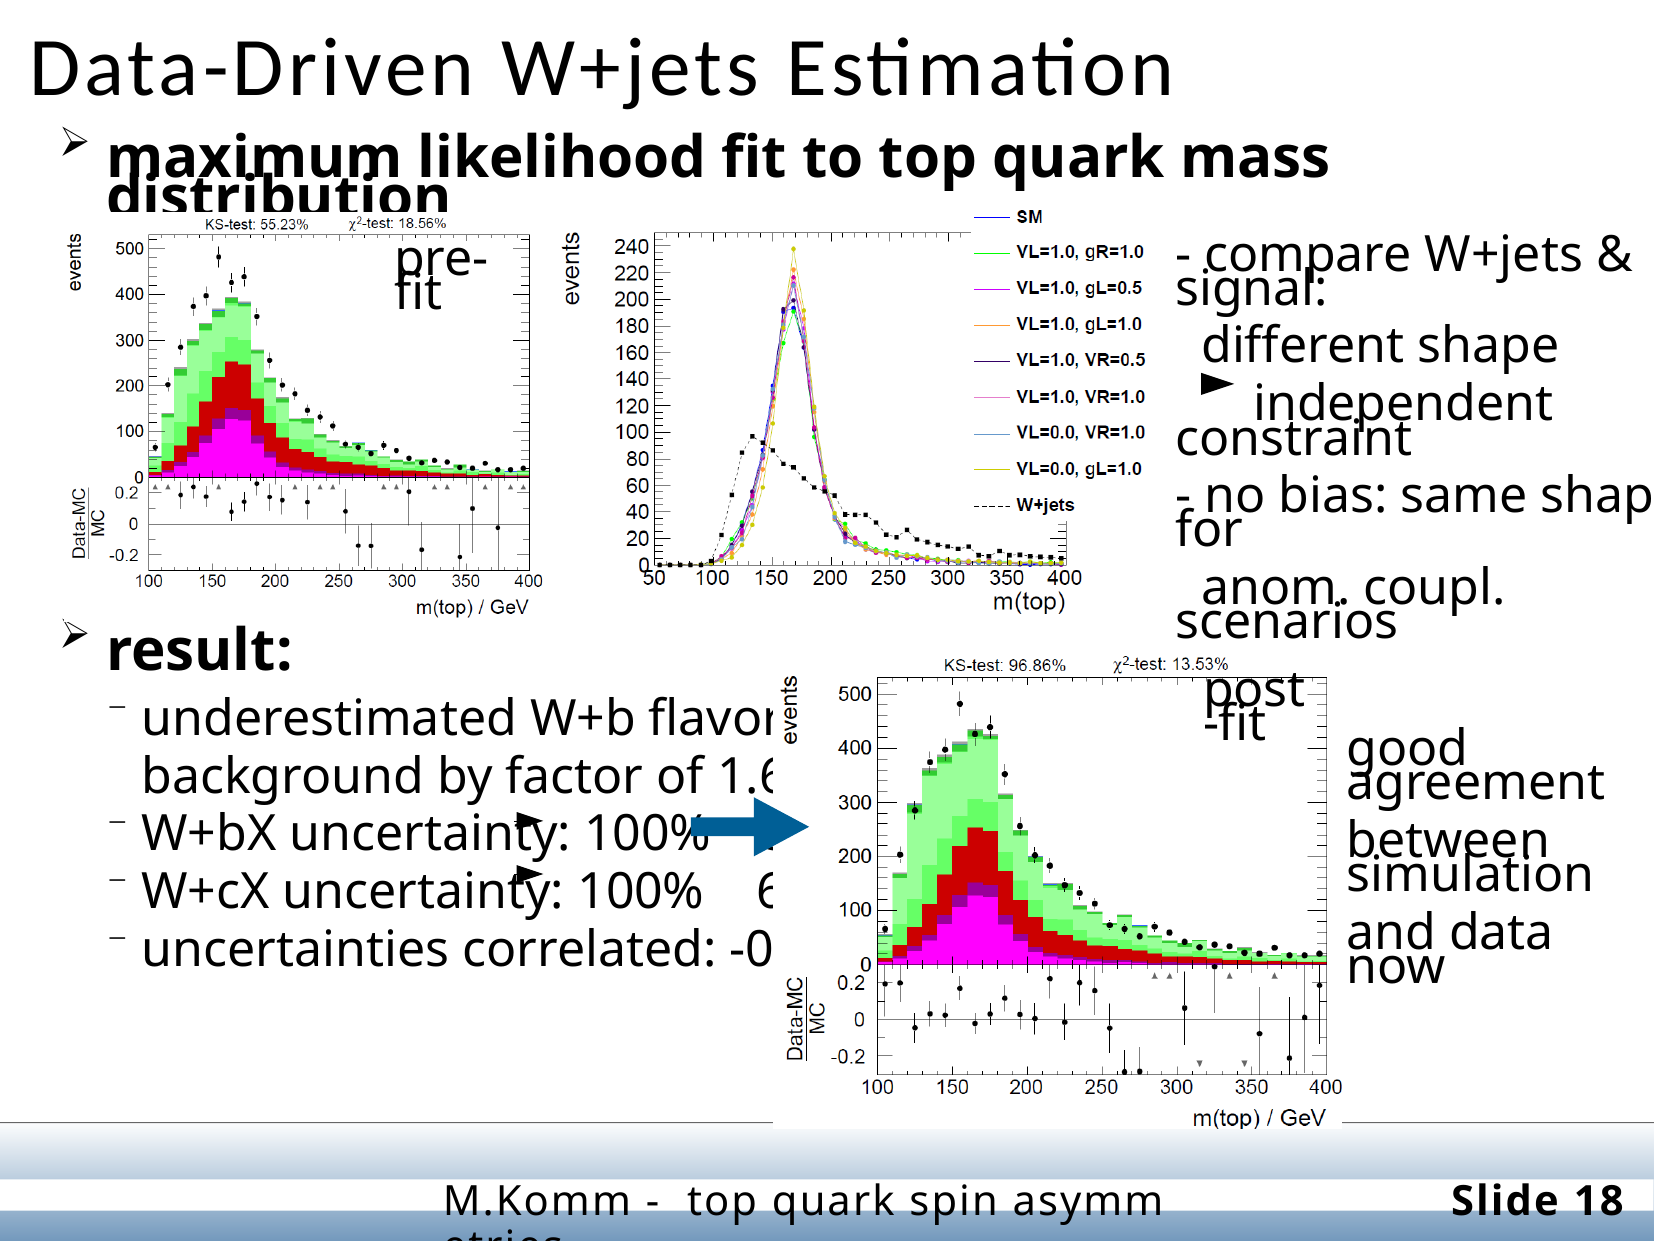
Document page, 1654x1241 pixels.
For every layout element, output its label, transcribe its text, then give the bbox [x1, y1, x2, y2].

picture [558, 206, 1146, 618]
text_box pre-fit [394, 248, 508, 312]
text_box [690, 797, 810, 857]
picture [64, 212, 543, 622]
text_box good agreement between simulation and data now [1346, 738, 1642, 911]
text_box - compare W+jets & signal: different shape independent constraint - no bias: same shape for anom. coupl. scenarios [1175, 243, 1654, 581]
text_box post-fit [1203, 679, 1317, 742]
list maximum likelihood fit to top quark mass distribution result: underestimated W+b flavored jet background by factor of 1.65, W+bX uncertainty: 100% 52% W+cX uncertainty: 100% 60% uncertainties correlated: -0.86 [47, 146, 1589, 1125]
picture [773, 655, 1342, 1129]
title Data-Driven W+jets Estimation [29, 24, 1625, 126]
